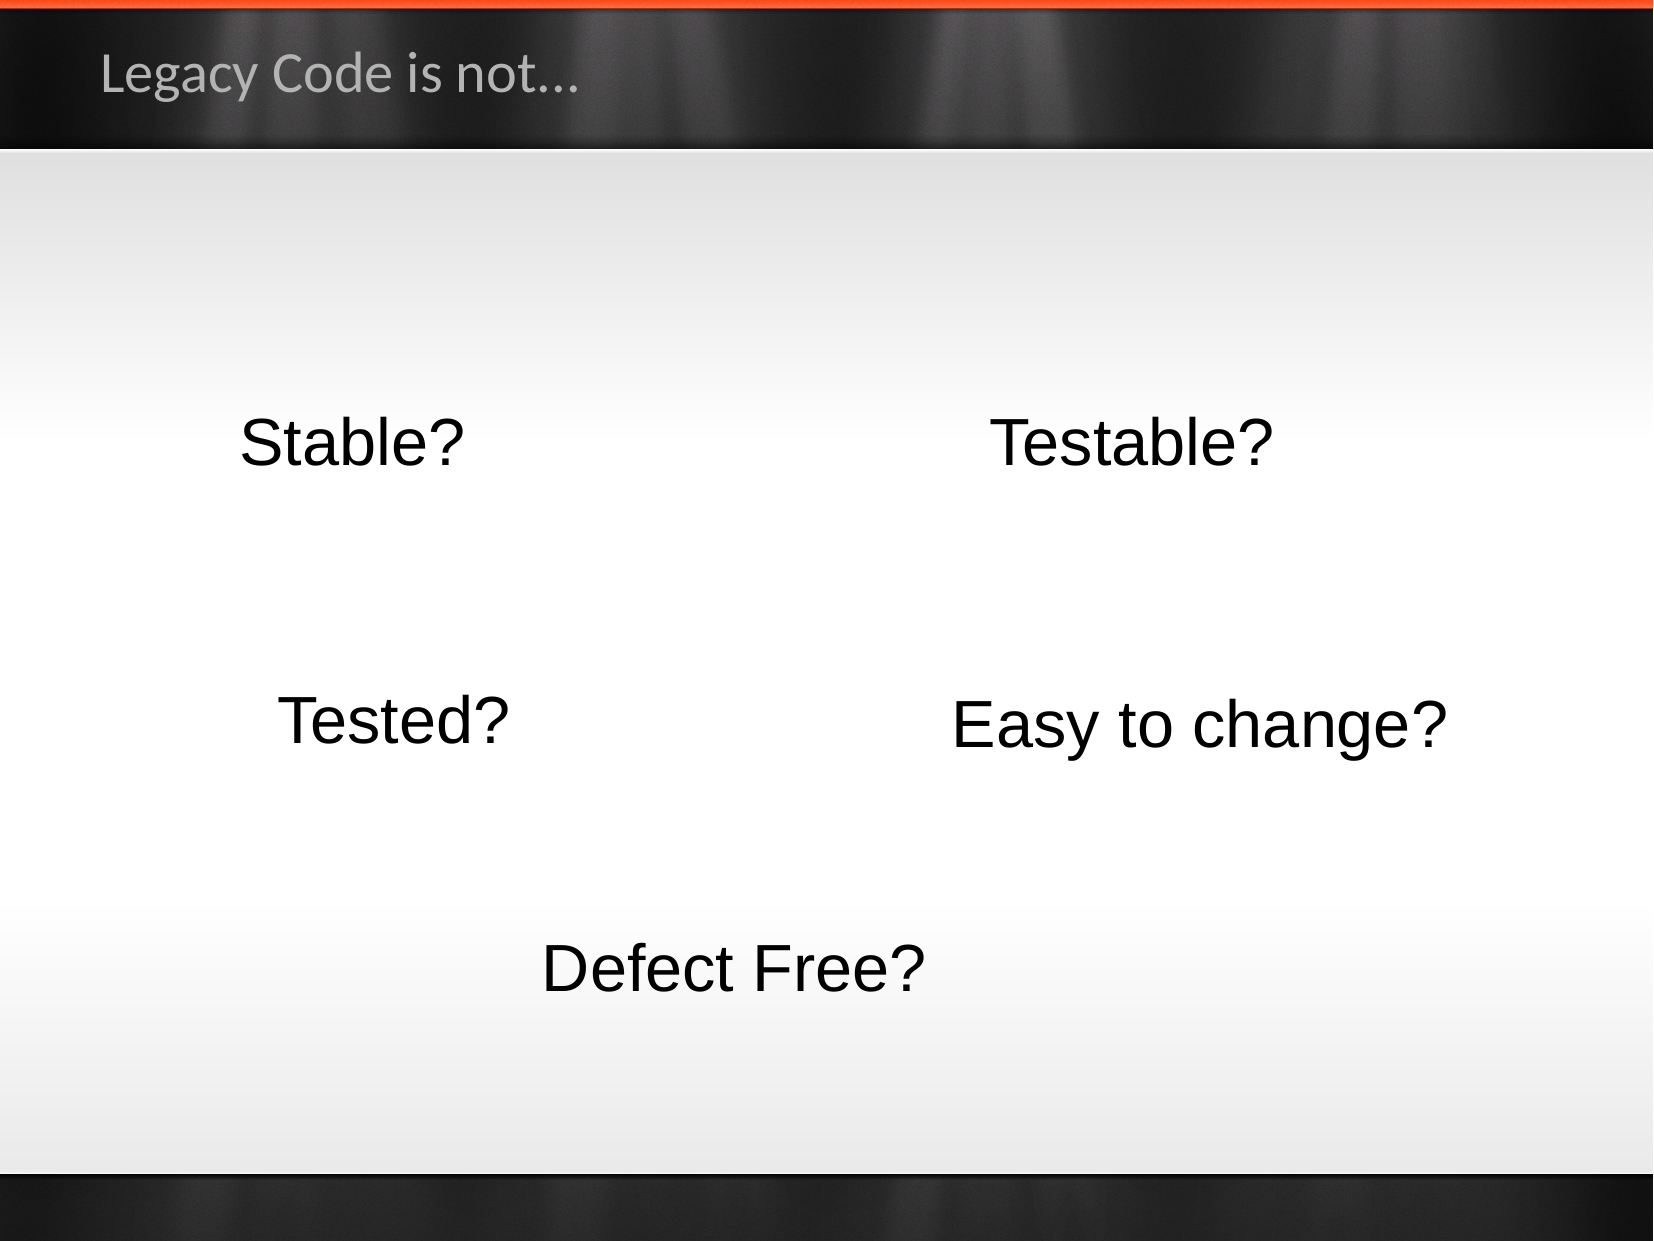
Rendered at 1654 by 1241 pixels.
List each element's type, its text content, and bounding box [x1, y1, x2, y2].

text_box Testable? [974, 397, 1388, 488]
text_box Defect Free? [527, 923, 1165, 1013]
text_box Easy to change? [937, 679, 1575, 769]
text_box Stable? [224, 397, 638, 488]
title Legacy Code is not... [100, 6, 1588, 151]
text_box Tested? [262, 675, 675, 765]
picture [0, 0, 1653, 1241]
